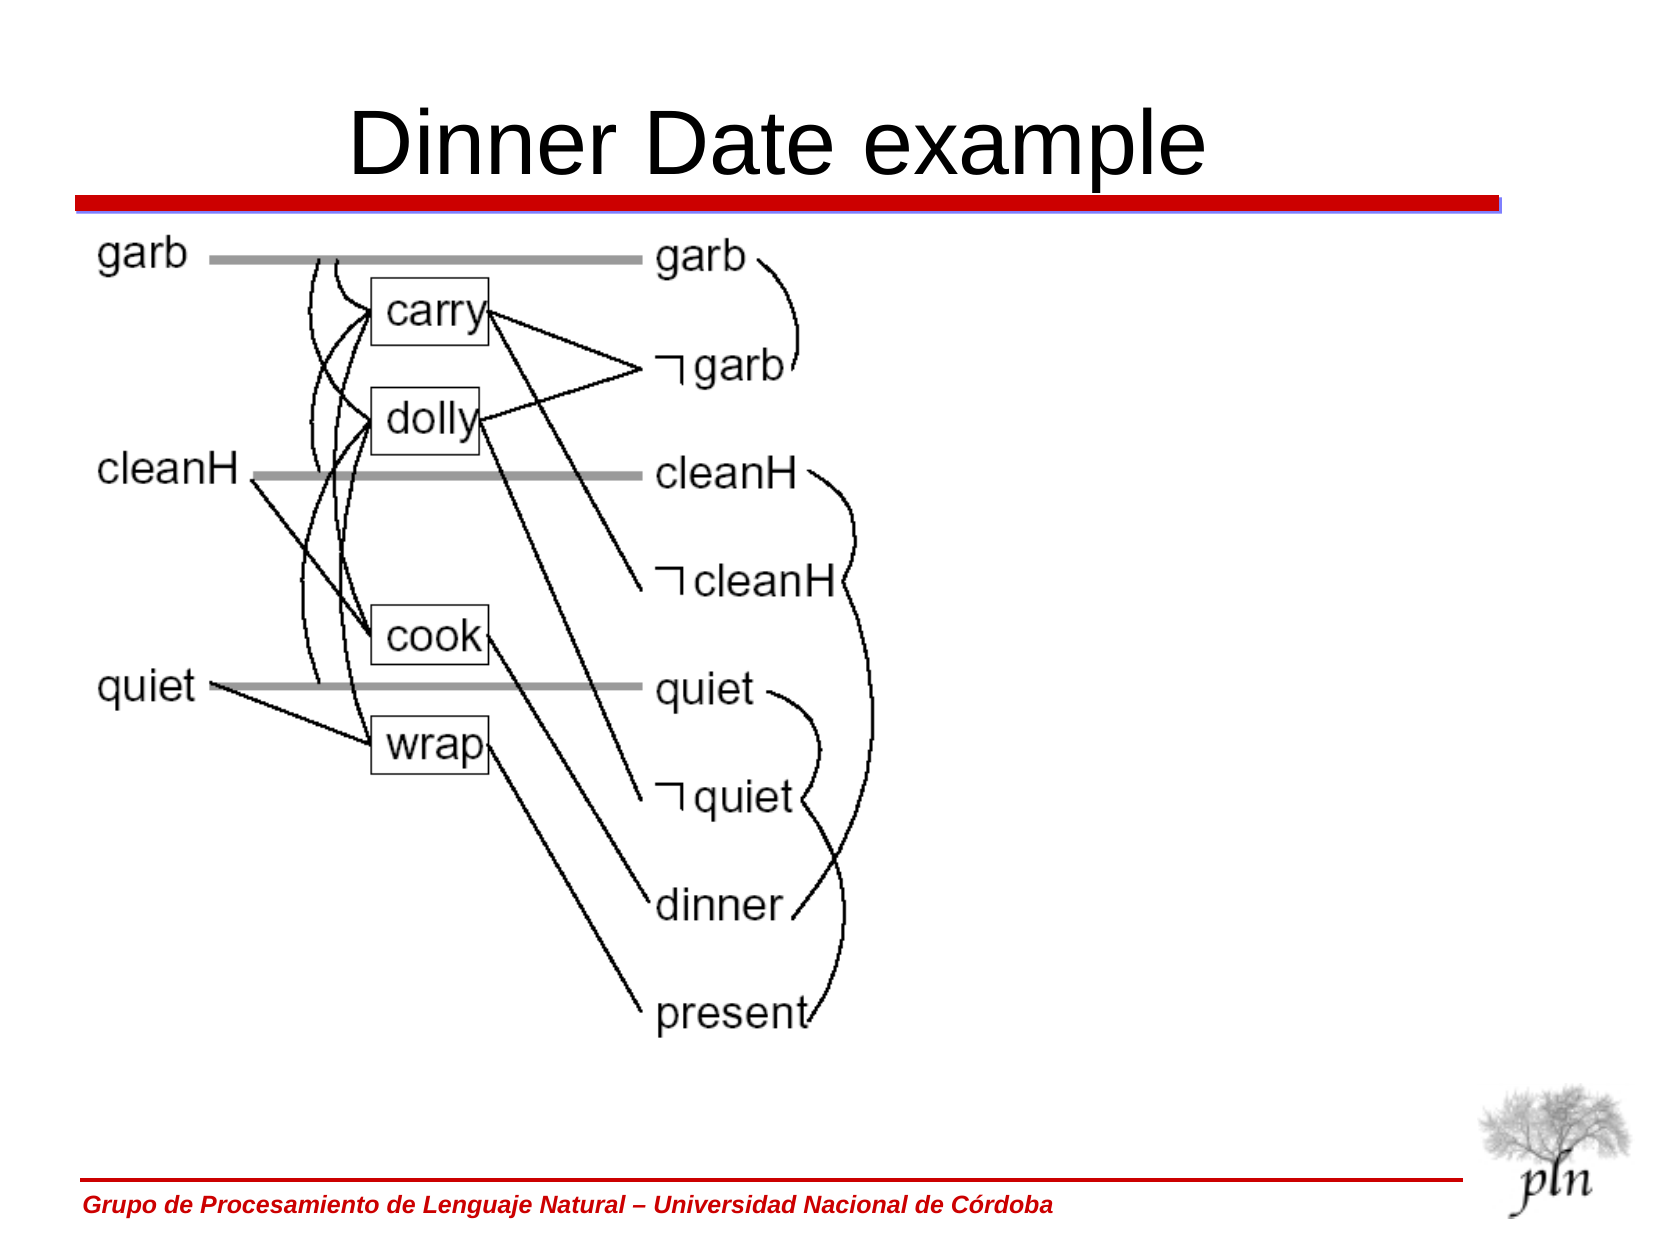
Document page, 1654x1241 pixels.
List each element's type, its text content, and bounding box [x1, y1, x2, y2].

title Dinner Date example [100, 12, 1426, 200]
picture [1477, 1083, 1635, 1219]
picture [75, 218, 901, 1063]
